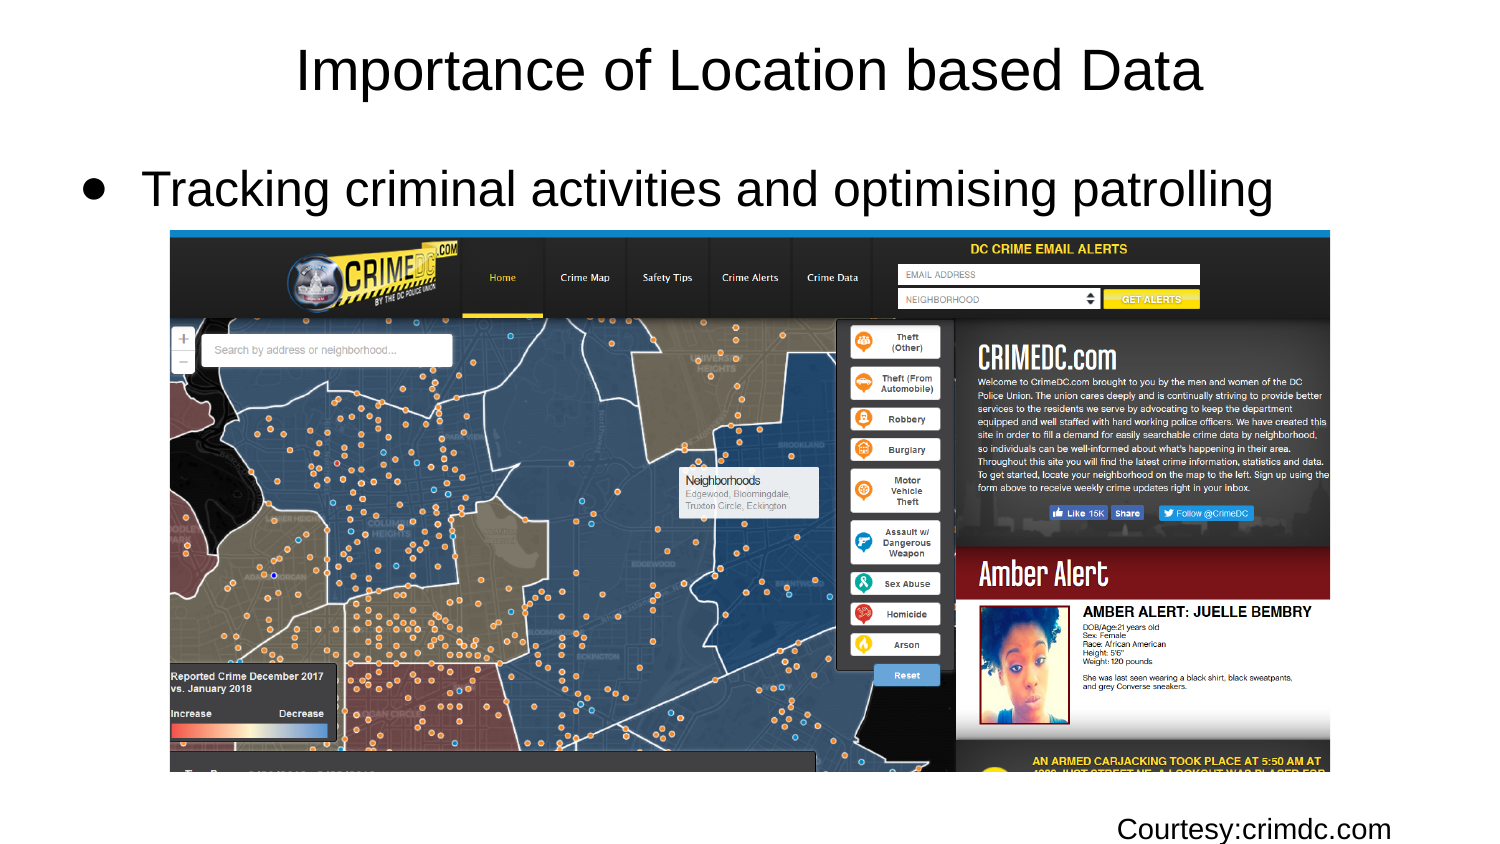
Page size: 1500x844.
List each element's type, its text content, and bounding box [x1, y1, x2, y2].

text_box Courtesy:crimdc.com [1101, 795, 1449, 836]
picture [169, 230, 1331, 772]
list Tracking criminal activities and optimising patrolling [51, 141, 1449, 703]
title Importance of Location based Data [51, 17, 1449, 112]
